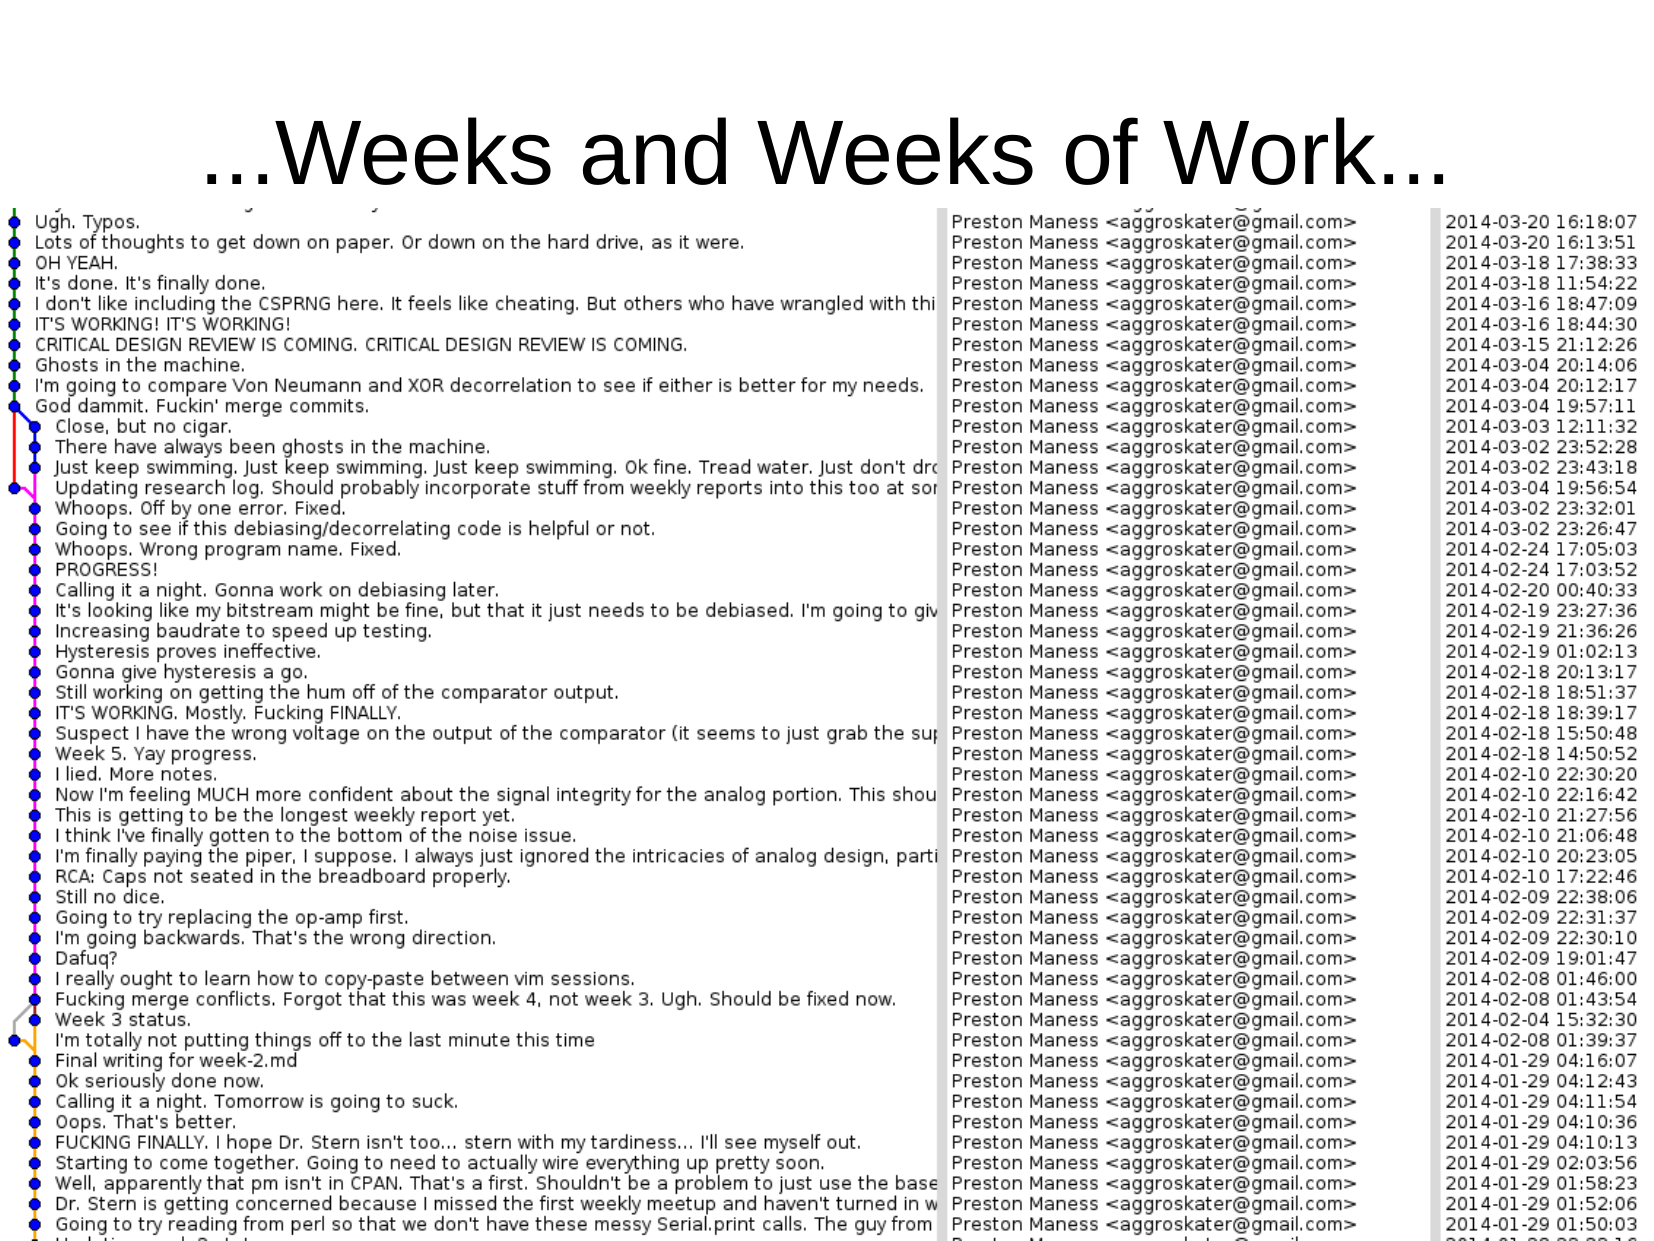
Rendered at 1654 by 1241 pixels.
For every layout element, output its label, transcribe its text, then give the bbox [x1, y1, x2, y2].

picture [0, 208, 1654, 1241]
title ...Weeks and Weeks of Work... [82, 49, 1571, 208]
